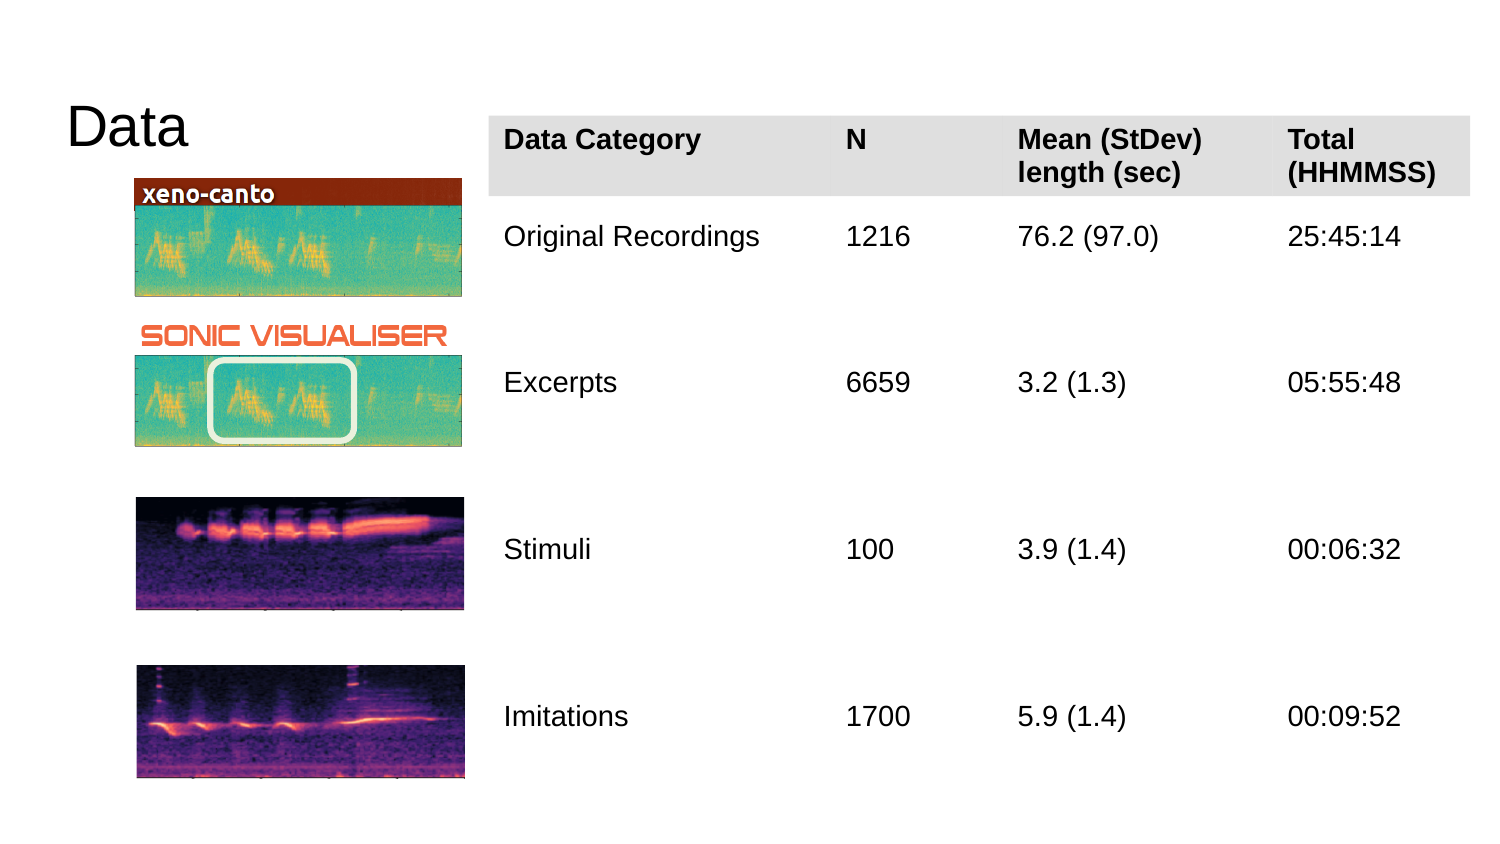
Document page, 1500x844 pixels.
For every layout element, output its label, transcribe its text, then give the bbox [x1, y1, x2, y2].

table_cell 1216 [831, 196, 1003, 342]
table_cell 05:55:48 [1272, 342, 1470, 509]
table_header Mean (StDev) length (sec) [1003, 116, 1272, 196]
picture [132, 178, 464, 299]
table_cell Imitations [489, 676, 831, 810]
table_header Data Category [489, 116, 831, 196]
table_cell 1700 [831, 676, 1003, 810]
table_header N [831, 116, 1003, 196]
table_header Total (HHMMSS) [1272, 116, 1470, 196]
table_cell 3.9 (1.4) [1003, 509, 1272, 676]
table_cell 25:45:14 [1272, 196, 1470, 342]
picture [136, 665, 466, 779]
table_cell Excerpts [489, 342, 831, 509]
table_cell 6659 [831, 342, 1003, 509]
table_cell 00:06:32 [1272, 509, 1470, 676]
table_cell 5.9 (1.4) [1003, 676, 1272, 810]
picture [135, 497, 465, 611]
table_cell 76.2 (97.0) [1003, 196, 1272, 342]
table_cell Original Recordings [489, 196, 831, 342]
table_cell Stimuli [489, 509, 831, 676]
picture [132, 317, 464, 449]
title Data [51, 72, 1449, 167]
table_cell 3.2 (1.3) [1003, 342, 1272, 509]
table_cell 100 [831, 509, 1003, 676]
table_cell 00:09:52 [1272, 676, 1470, 810]
